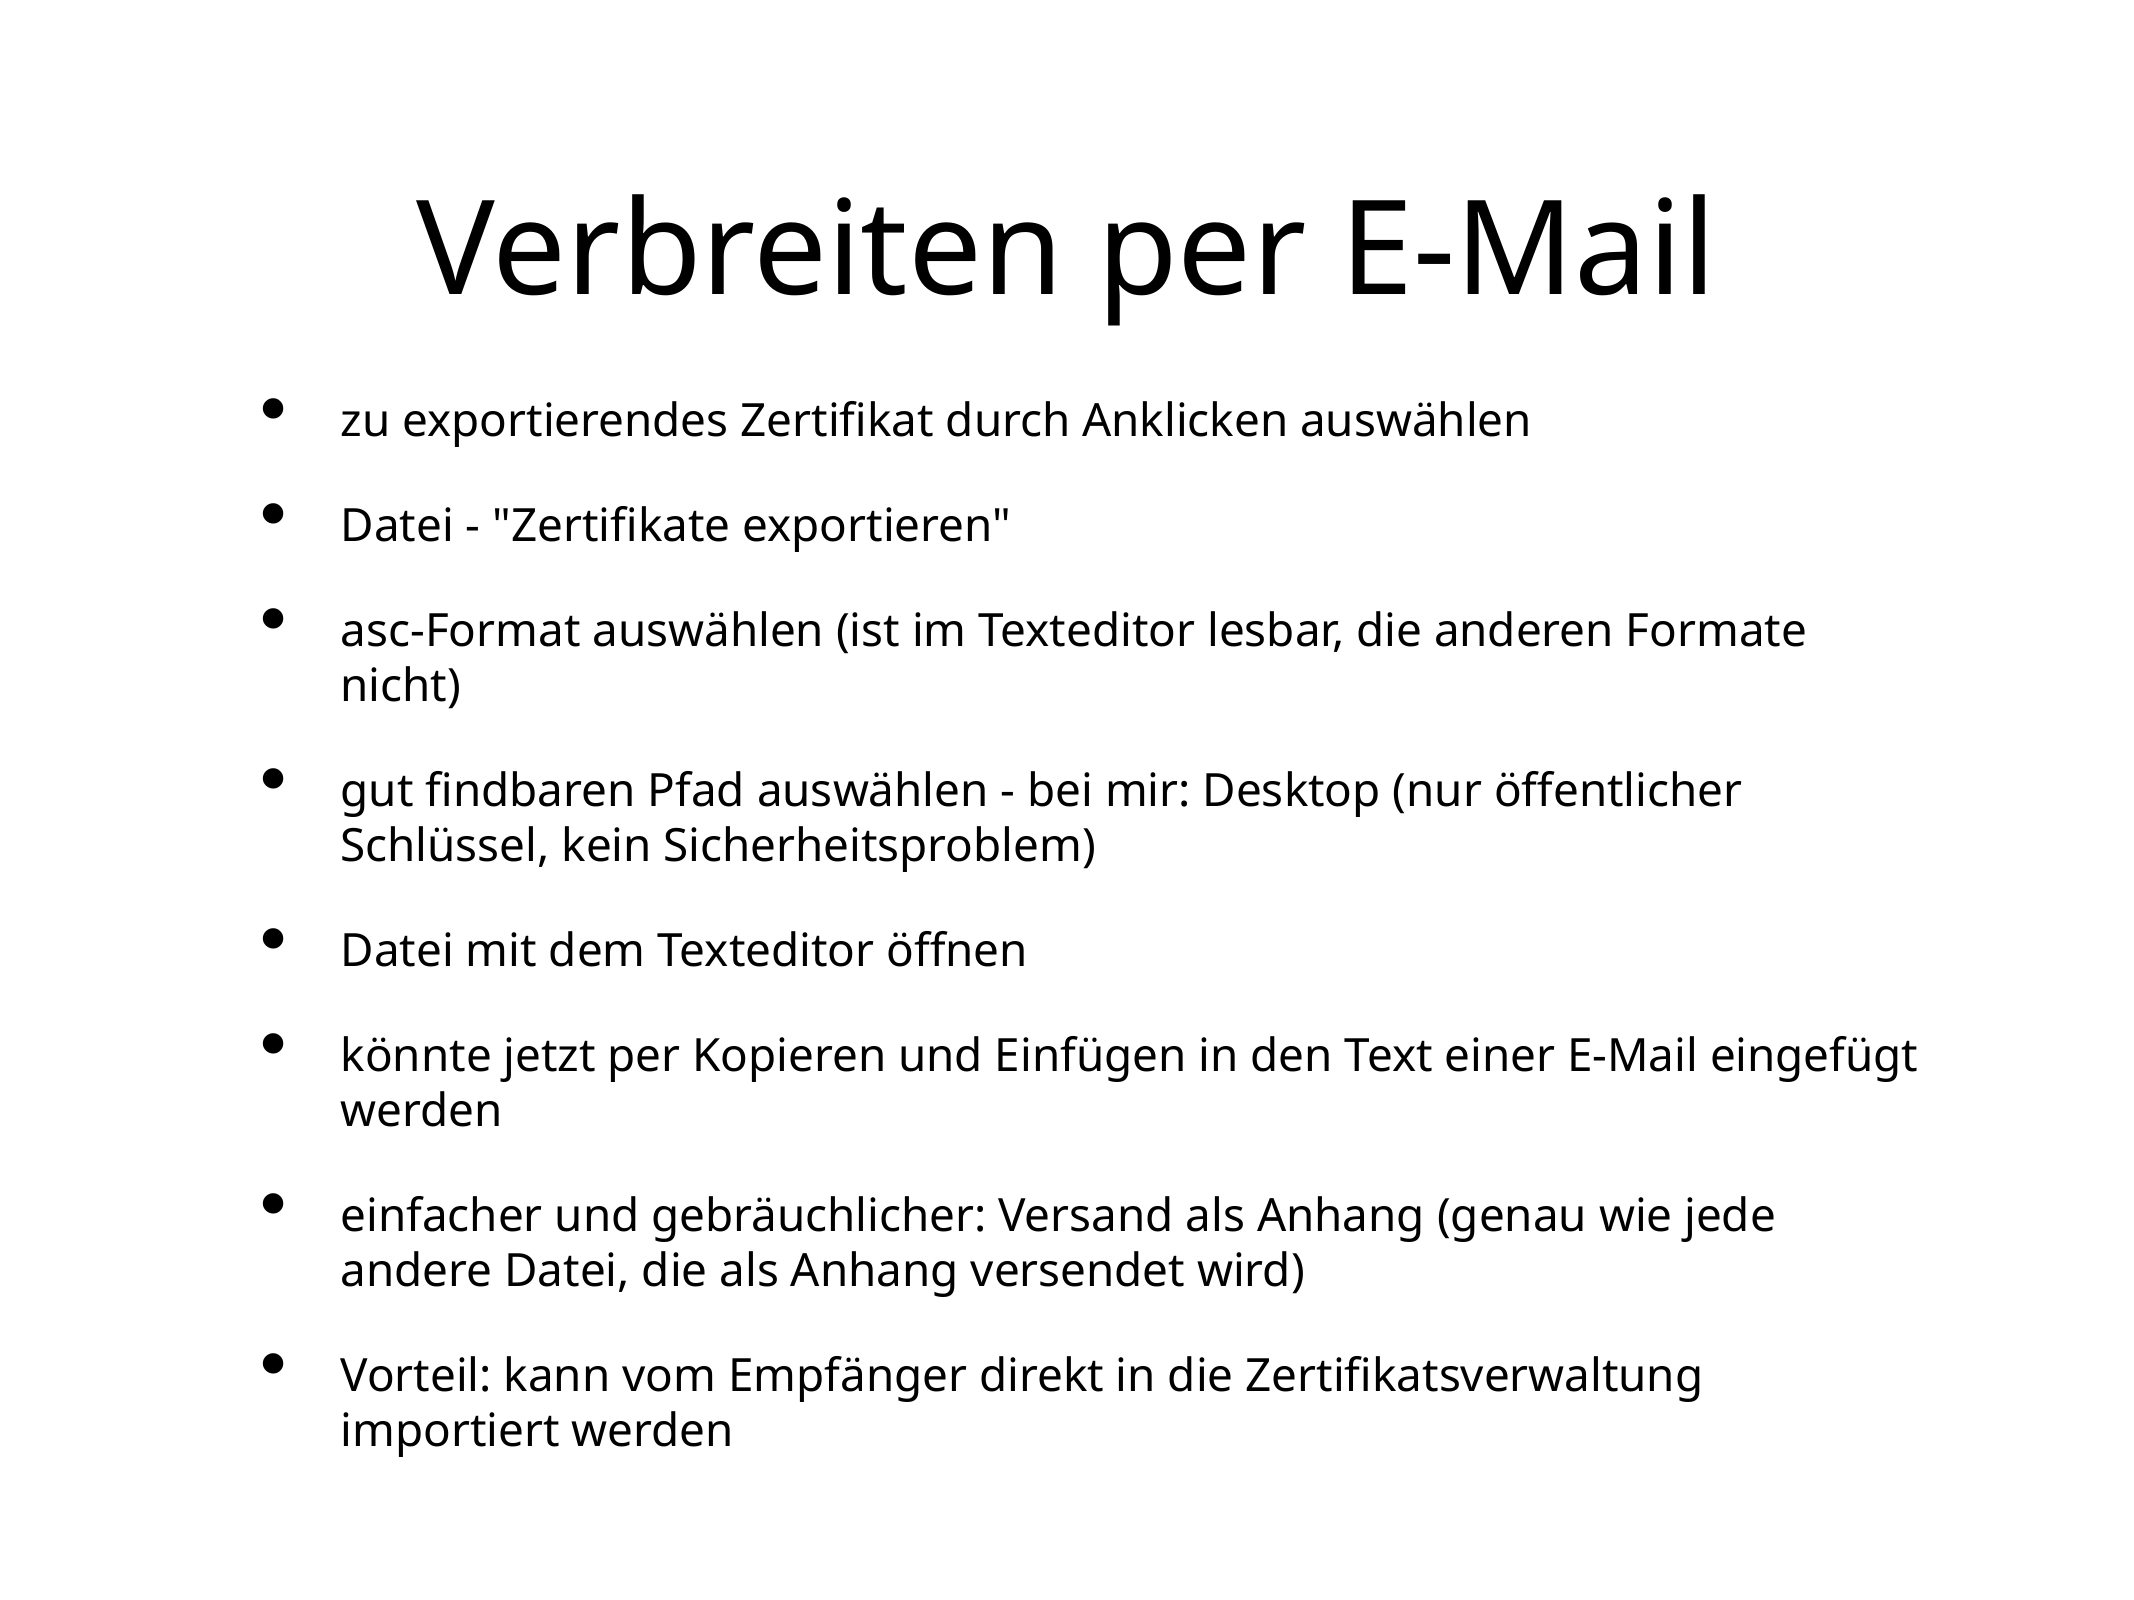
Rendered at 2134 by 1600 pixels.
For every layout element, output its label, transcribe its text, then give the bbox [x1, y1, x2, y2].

list zu exportierendes Zertifikat durch Anklicken auswählen Datei - "Zertifikate exportieren" asc-Format auswählen (ist im Texteditor lesbar, die anderen Formate nicht) gut findbaren Pfad auswählen - bei mir: Desktop (nur öffentlicher Schlüssel, kein Sicherheitsproblem) Datei mit dem Texteditor öffnen könnte jetzt per Kopieren und Einfügen in den Text einer E-Mail eingefügt werden einfacher und gebräuchlicher: Versand als Anhang (genau wie jede andere Datei, die als Anhang versendet wird) Vorteil: kann vom Empfänger direkt in die Zertifikatsverwaltung importiert werden [208, 454, 1925, 1392]
title Verbreiten per E-Mail [208, 41, 1925, 442]
